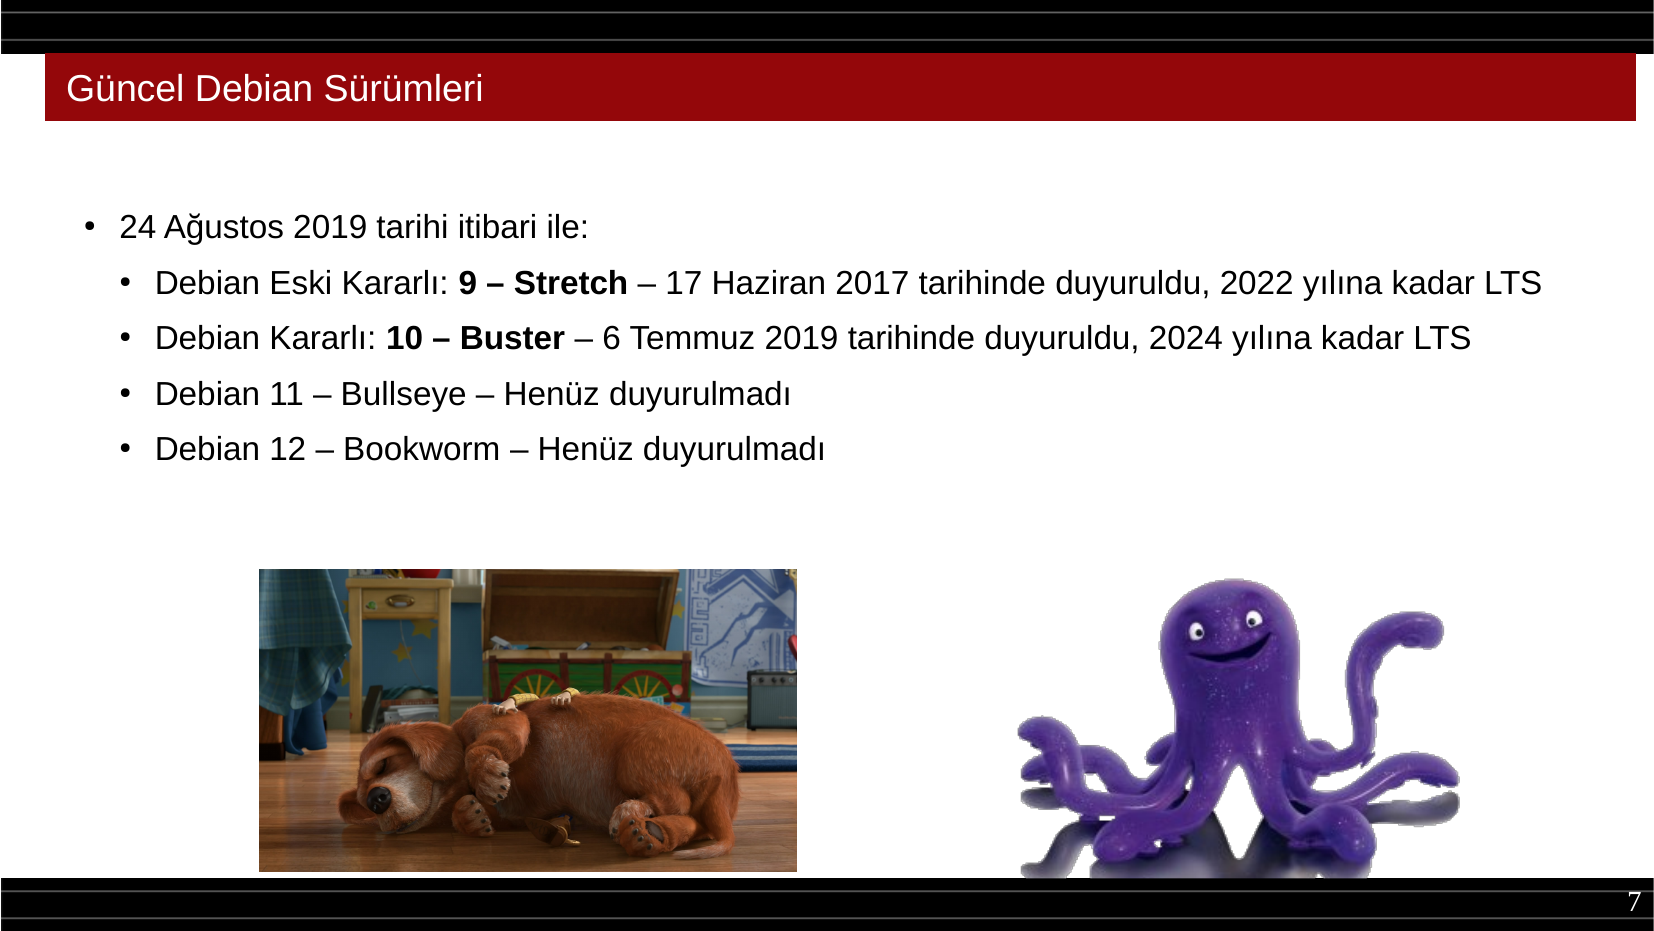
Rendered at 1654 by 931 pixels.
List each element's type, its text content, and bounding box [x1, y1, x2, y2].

text_box 24 Ağustos 2019 tarihi itibari ile: Debian Eski Kararlı: 9 – Stretch – 17 Haziran 2017 tarihinde duyuruldu, 2022 yılına kadar LTS Debian Kararlı: 10 – Buster – 6 Temmuz 2019 tarihinde duyuruldu, 2024 yılına kadar LTS Debian 11 – Bullseye – Henüz duyurulmadı Debian 12 – Bookworm – Henüz duyurulmadı [69, 182, 1606, 501]
picture [259, 569, 797, 872]
picture [1, 551, 1654, 931]
text_box Güncel Debian Sürümleri [51, 60, 1312, 117]
picture [1, 0, 1654, 54]
